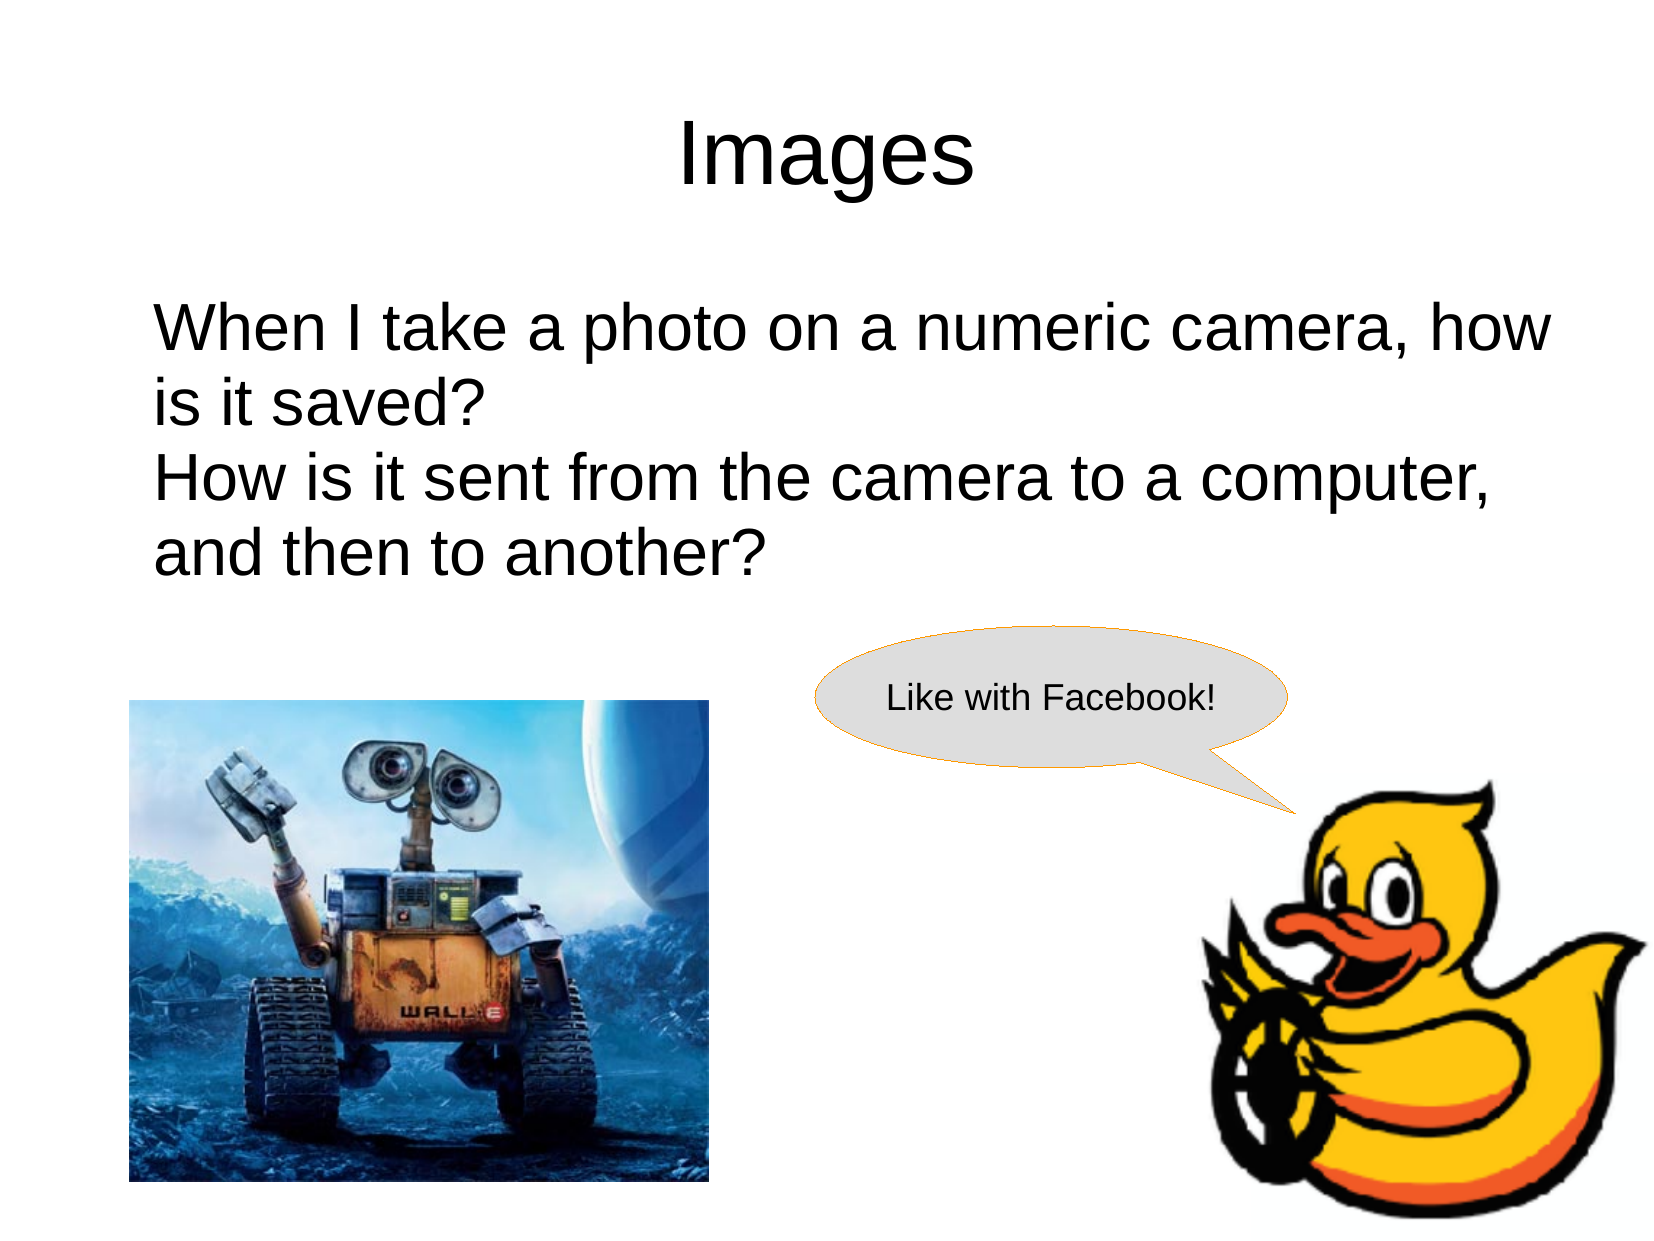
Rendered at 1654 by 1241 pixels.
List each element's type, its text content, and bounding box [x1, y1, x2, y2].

title Images [82, 49, 1571, 257]
list When I take a photo on a numeric camera, how is it saved? How is it sent from the camera to a computer, and then to another? [82, 290, 1571, 1010]
picture [129, 700, 709, 1182]
text_box Like with Facebook! [814, 625, 1296, 814]
picture [1183, 773, 1654, 1241]
